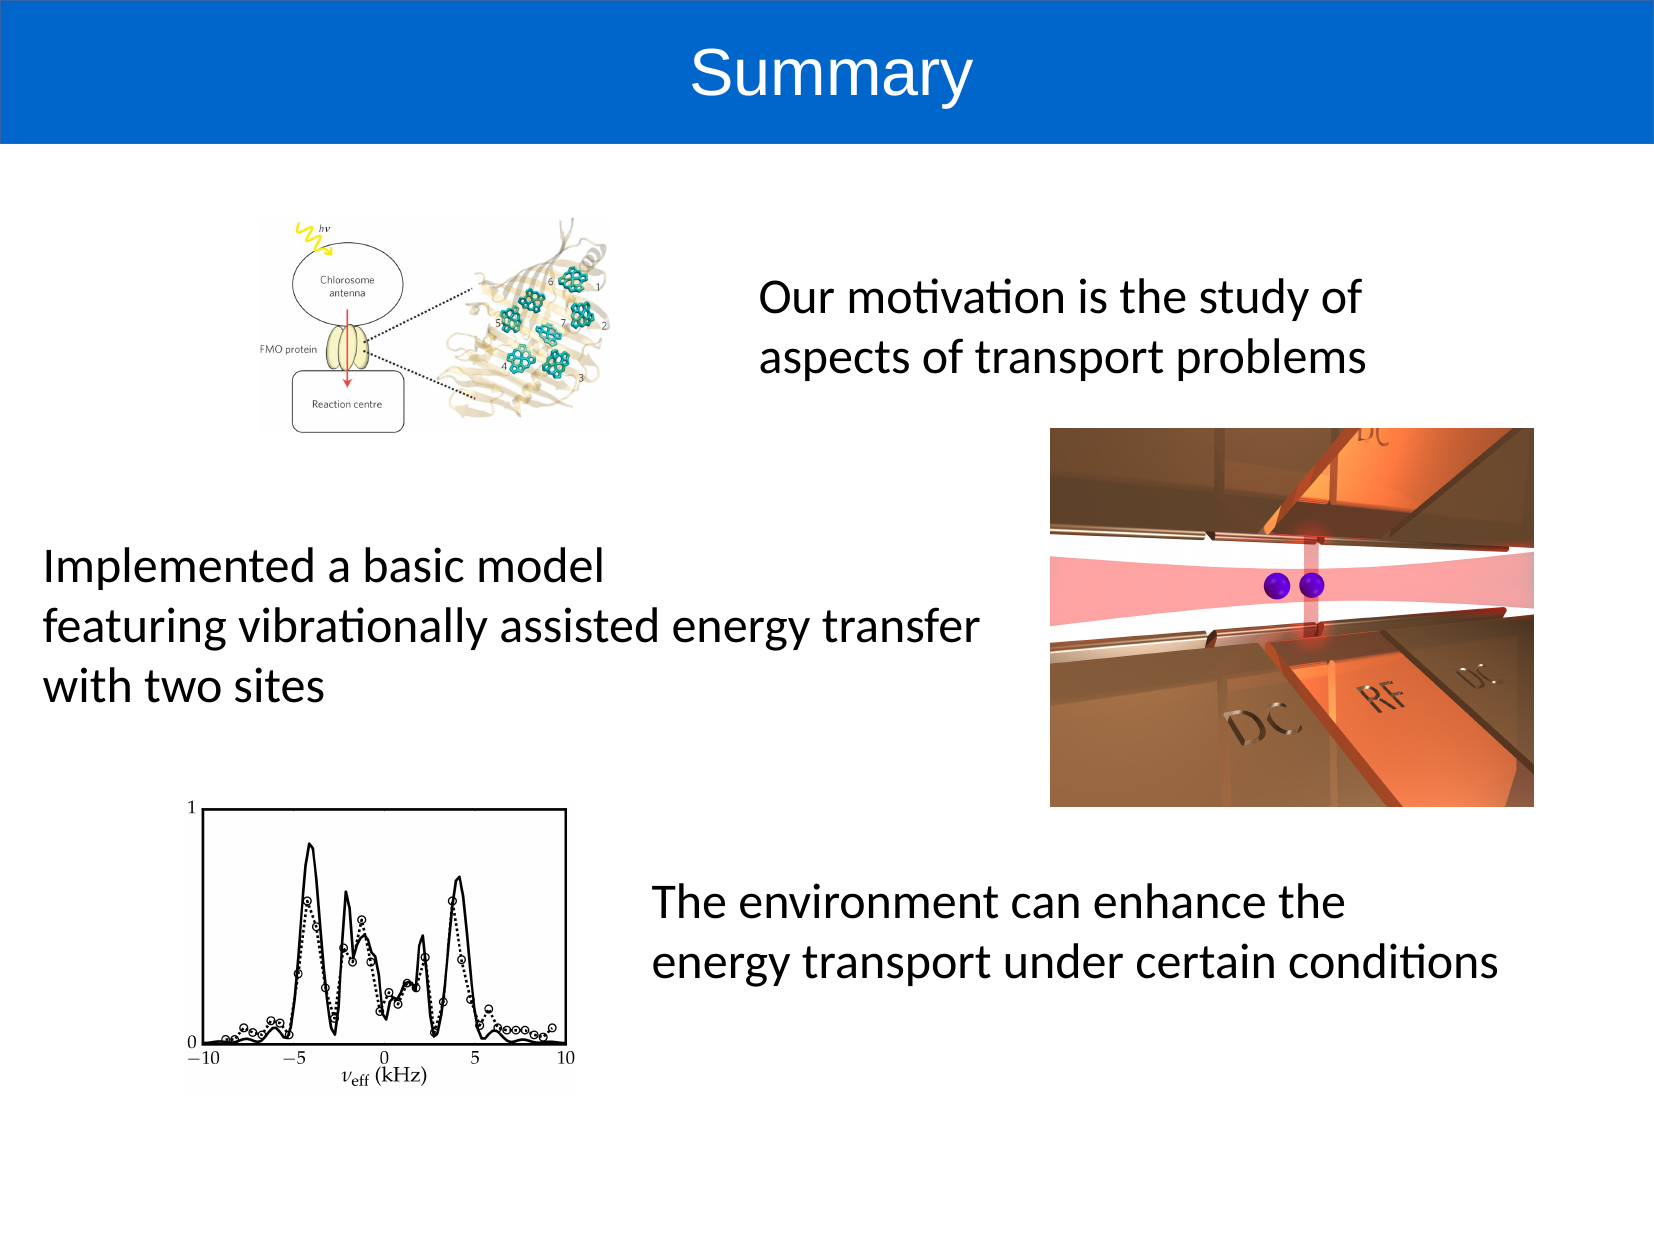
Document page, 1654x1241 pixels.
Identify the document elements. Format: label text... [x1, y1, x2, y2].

text_box The environment can enhance the energy transport under certain conditions [636, 860, 1515, 996]
picture [259, 217, 611, 434]
title Summary [0, 2, 1654, 144]
text_box Implemented a basic model featuring vibrationally assisted energy transfer with two sites [27, 525, 997, 721]
picture [1050, 428, 1534, 807]
picture [183, 797, 578, 1094]
text_box Our motivation is the study of aspects of transport problems [743, 255, 1382, 391]
